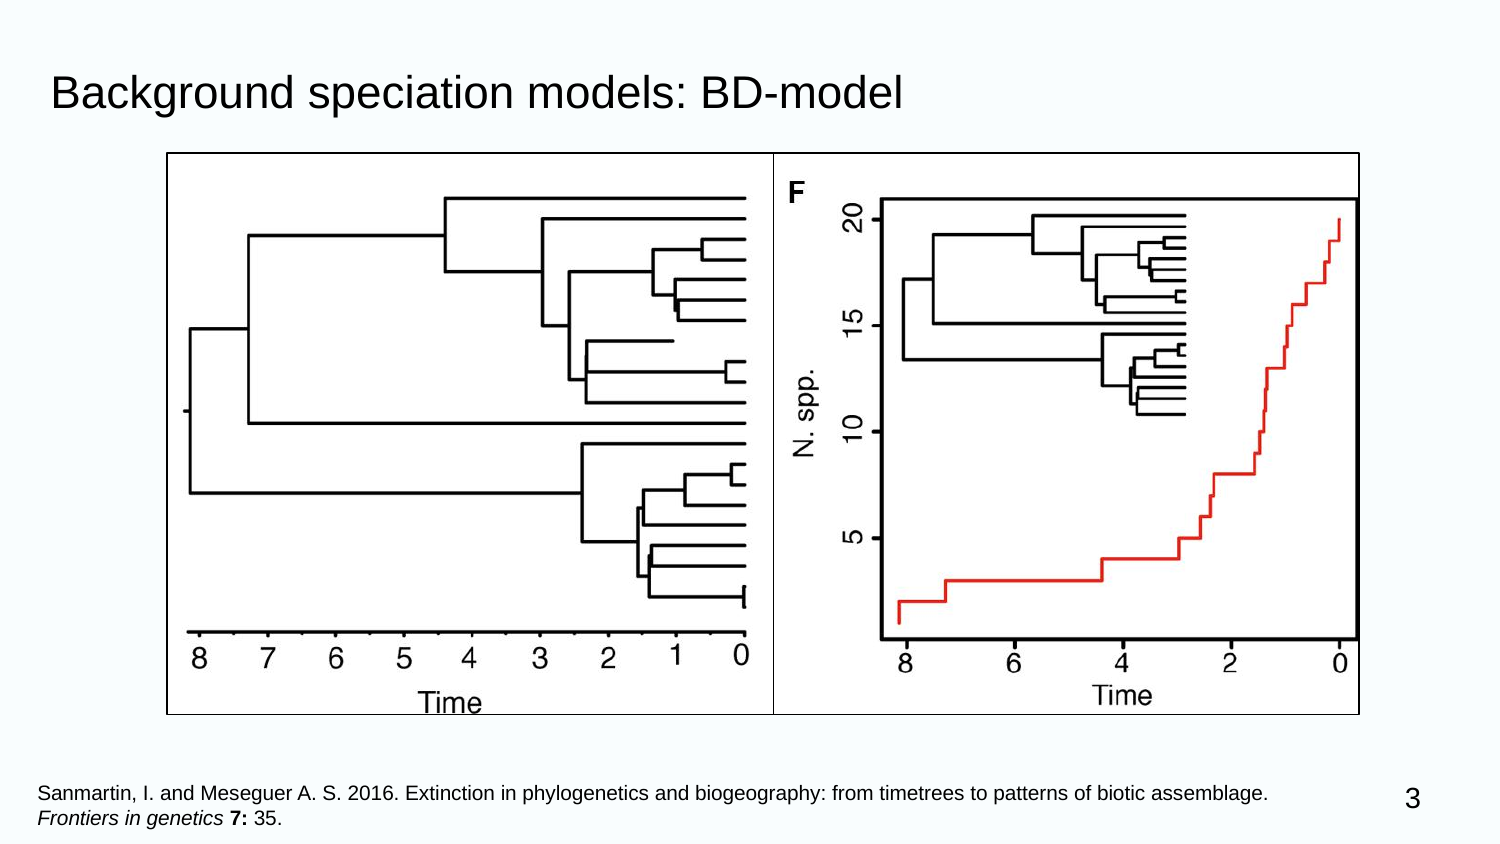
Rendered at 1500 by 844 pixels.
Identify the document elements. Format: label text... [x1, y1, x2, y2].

picture [774, 153, 1359, 714]
picture [167, 153, 773, 714]
title Background speciation models: BD-model [35, 47, 1434, 142]
text_box Sanmartin, I. and Meseguer A. S. 2016. Extinction in phylogenetics and biogeography: from timetrees to patterns of biotic assemblage. Frontiers in genetics 7: 35. [22, 764, 1354, 830]
slide_number <getal> [1389, 764, 1480, 830]
